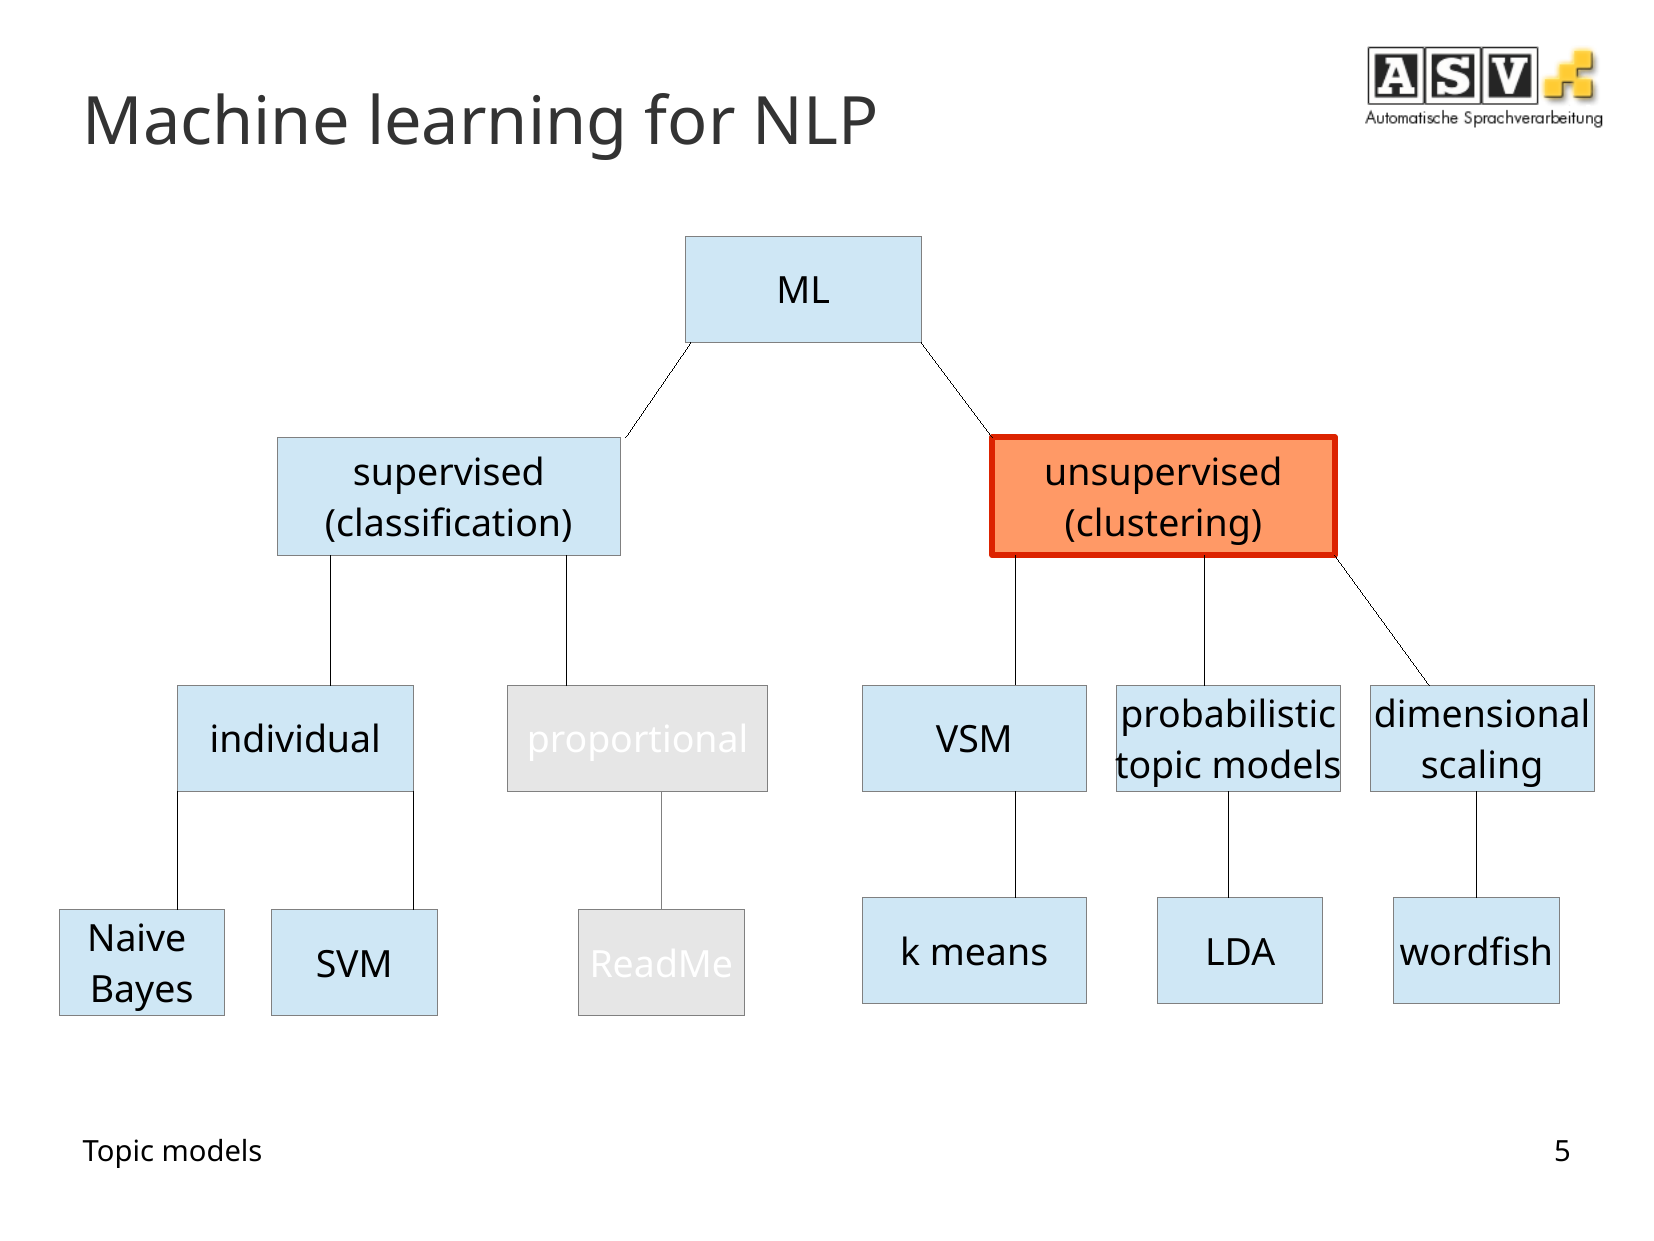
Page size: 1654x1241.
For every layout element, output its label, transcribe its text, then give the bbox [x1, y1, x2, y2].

text_box ReadMe [578, 909, 745, 1016]
picture [1364, 43, 1605, 129]
text_box ML [685, 236, 922, 343]
text_box unsupervised (clustering) [992, 437, 1335, 556]
text_box proportional [507, 685, 768, 792]
text_box SVM [271, 909, 438, 1016]
text_box VSM [862, 685, 1087, 792]
text_box supervised (classification) [277, 437, 621, 556]
text_box LDA [1157, 897, 1323, 1004]
text_box k means [862, 897, 1087, 1004]
title Machine learning for NLP [82, 49, 1347, 189]
text_box dimensional scaling [1370, 685, 1595, 792]
text_box probabilistic topic models [1116, 685, 1341, 792]
text_box individual [177, 685, 414, 792]
text_box Naive Bayes [59, 909, 225, 1016]
text_box wordfish [1393, 897, 1560, 1004]
